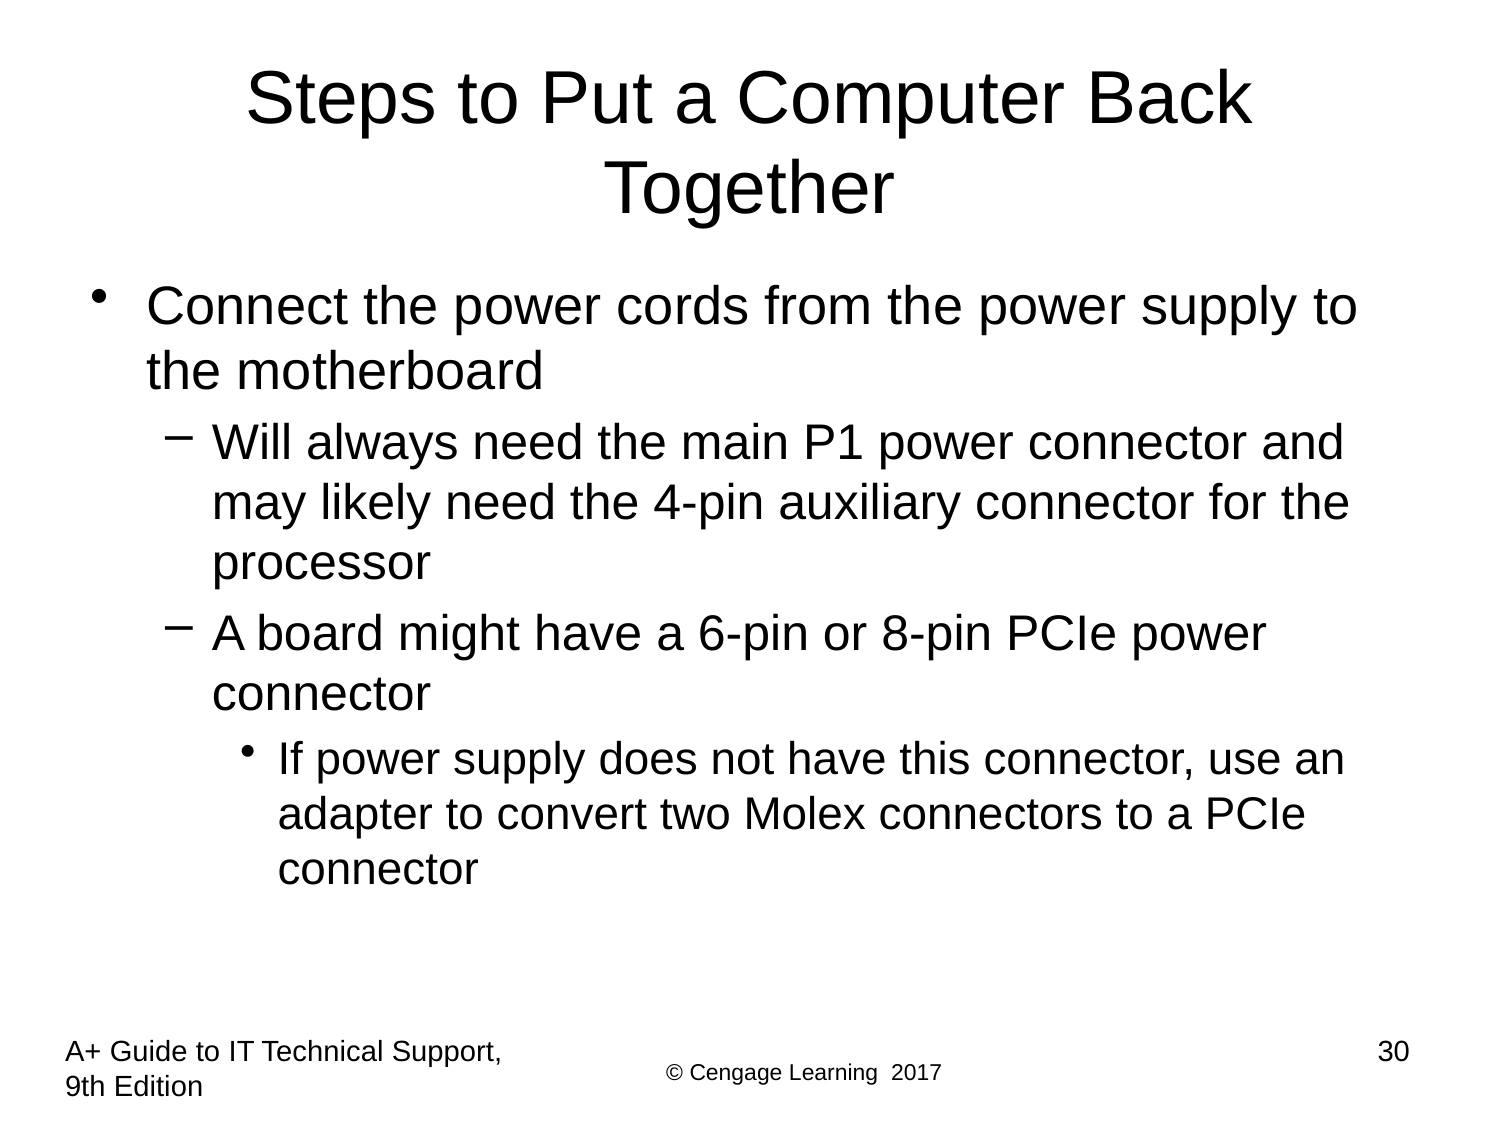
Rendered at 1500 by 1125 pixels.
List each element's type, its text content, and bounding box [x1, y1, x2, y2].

footer A+ Guide to IT Technical Support, 9th Edition [50, 1025, 550, 1104]
title Steps to Put a Computer Back Together [75, 45, 1425, 233]
list Connect the power cords from the power supply to the motherboard Will always need the main P1 power connector and may likely need the 4-pin auxiliary connector for the processor A board might have a 6-pin or 8-pin PCIe power connector If power supply does not have this connector, use an adapter to convert two Molex connectors to a PCIe connector [75, 262, 1425, 1005]
slide_number <number> [1074, 1024, 1425, 1103]
